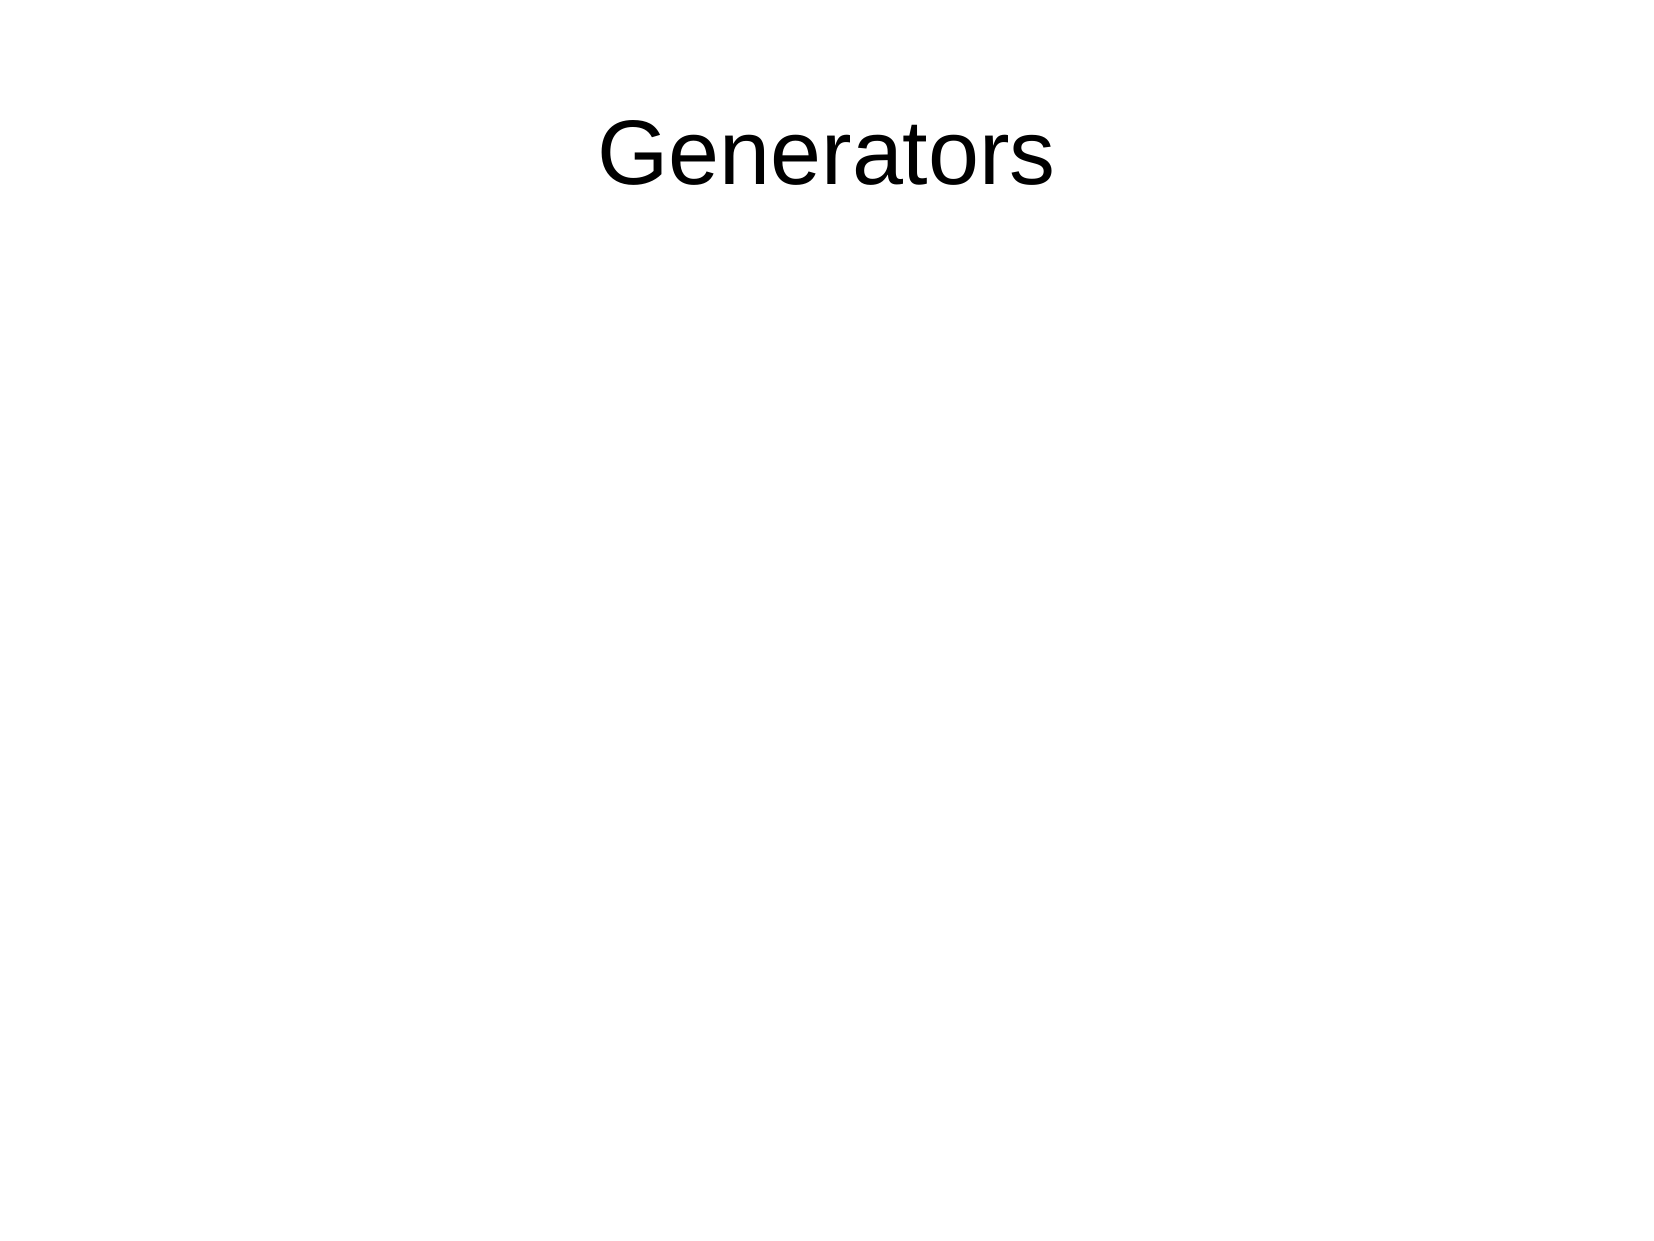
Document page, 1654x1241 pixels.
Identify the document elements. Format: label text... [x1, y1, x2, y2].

title Generators [82, 49, 1571, 257]
